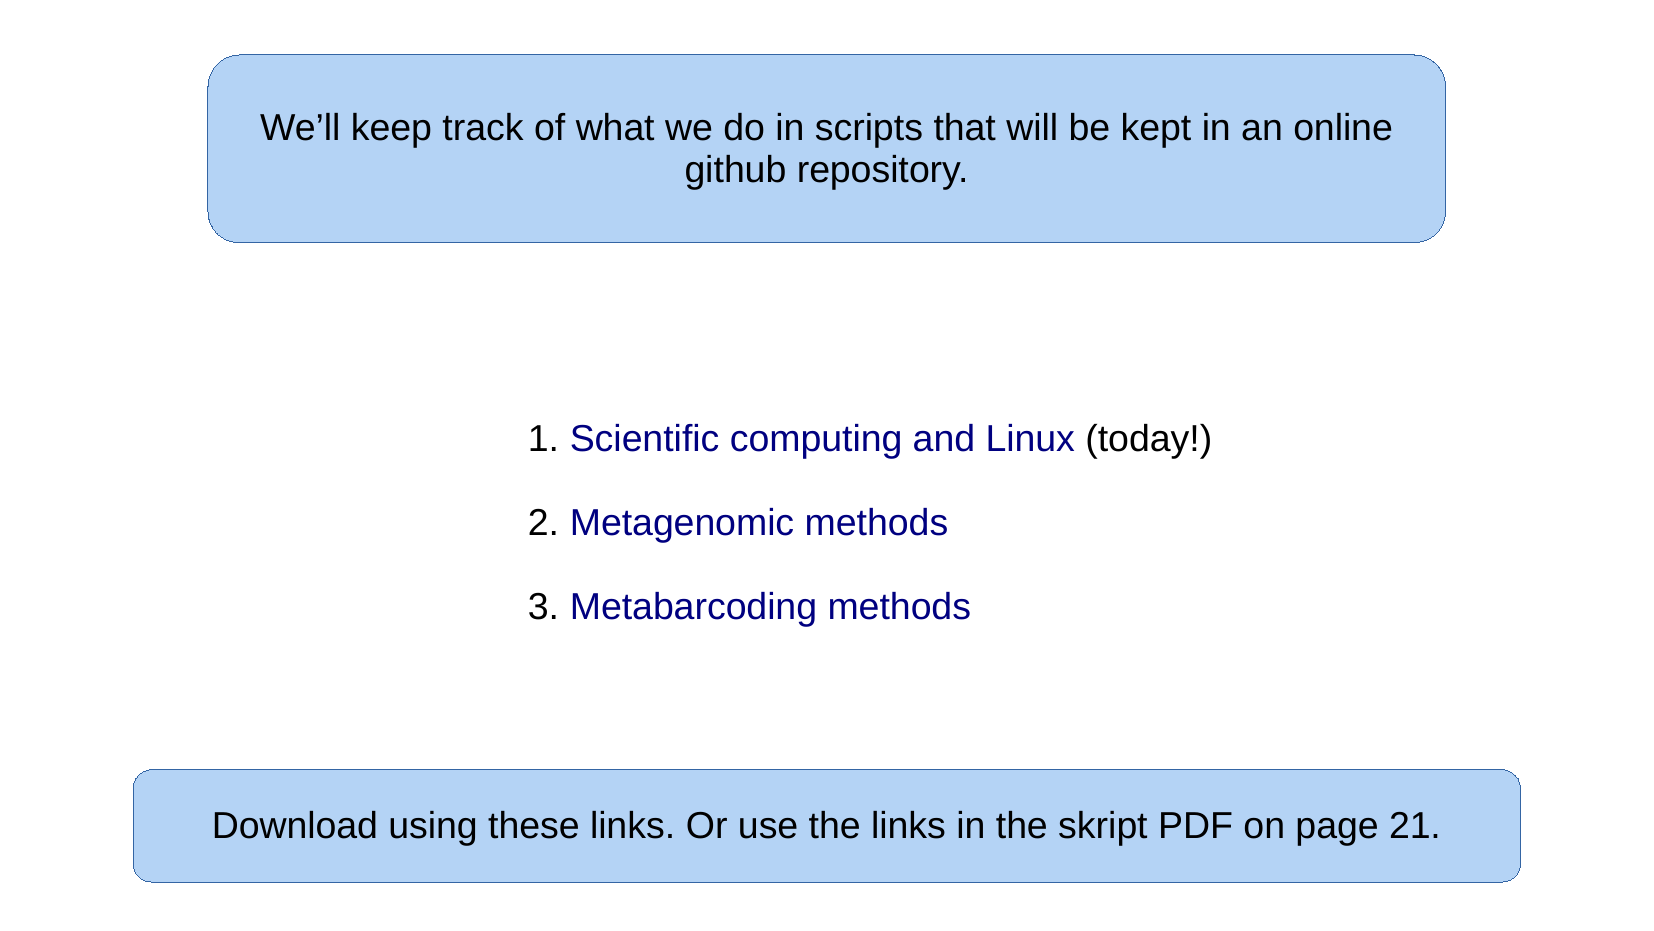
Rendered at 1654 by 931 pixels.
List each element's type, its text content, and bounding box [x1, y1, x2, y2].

text_box We’ll keep track of what we do in scripts that will be kept in an online github repository. [207, 54, 1446, 243]
text_box 1. Scientific computing and Linux (today!) 2. Metagenomic methods 3. Metabarcoding methods [513, 410, 1307, 635]
text_box Download using these links. Or use the links in the skript PDF on page 21. [133, 769, 1521, 883]
